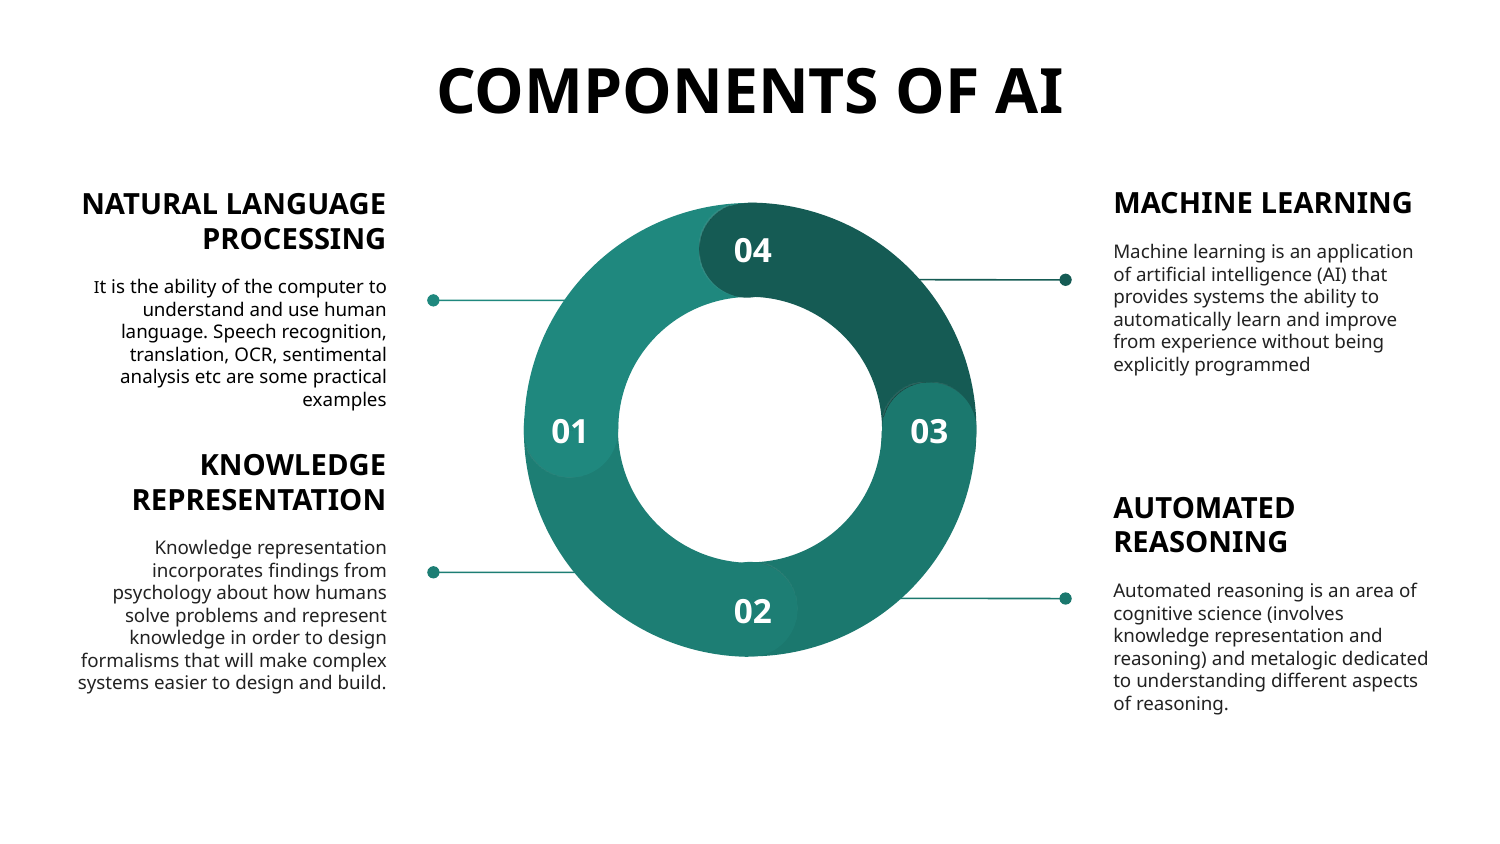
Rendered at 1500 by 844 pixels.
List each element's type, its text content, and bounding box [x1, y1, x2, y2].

text_box 03 [916, 423, 923, 439]
text_box 01 [557, 423, 564, 439]
text_box KNOWLEDGE REPRESENTATION Knowledge representation incorporates findings from psychology about how humans solve problems and represent knowledge in order to design formalisms that will make complex systems easier to design and build. [53, 463, 402, 676]
text_box NATURAL LANGUAGE PROCESSING It is the ability of the computer to understand and use human language. Speech recognition, translation, OCR, sentimental analysis etc are some practical examples [53, 191, 402, 404]
text_box COMPONENTS OF AI [417, 36, 1083, 132]
text_box 02 [739, 603, 746, 619]
text_box 01 [528, 395, 612, 439]
text_box 04 [757, 245, 763, 253]
text_box [523, 202, 977, 657]
text_box AUTOMATED REASONING Automated reasoning is an area of cognitive science (involves knowledge representation and reasoning) and metalogic dedicated to understanding different aspects of reasoning. [1098, 495, 1447, 708]
text_box 04 [739, 242, 746, 258]
text_box 03 [888, 395, 971, 439]
text_box MACHINE LEARNING Machine learning is an application of artificial intelligence (AI) that provides systems the ability to automatically learn and improve from experience without being explicitly programmed [1098, 173, 1447, 386]
text_box 02 [711, 574, 795, 619]
text_box 04 [711, 214, 795, 258]
